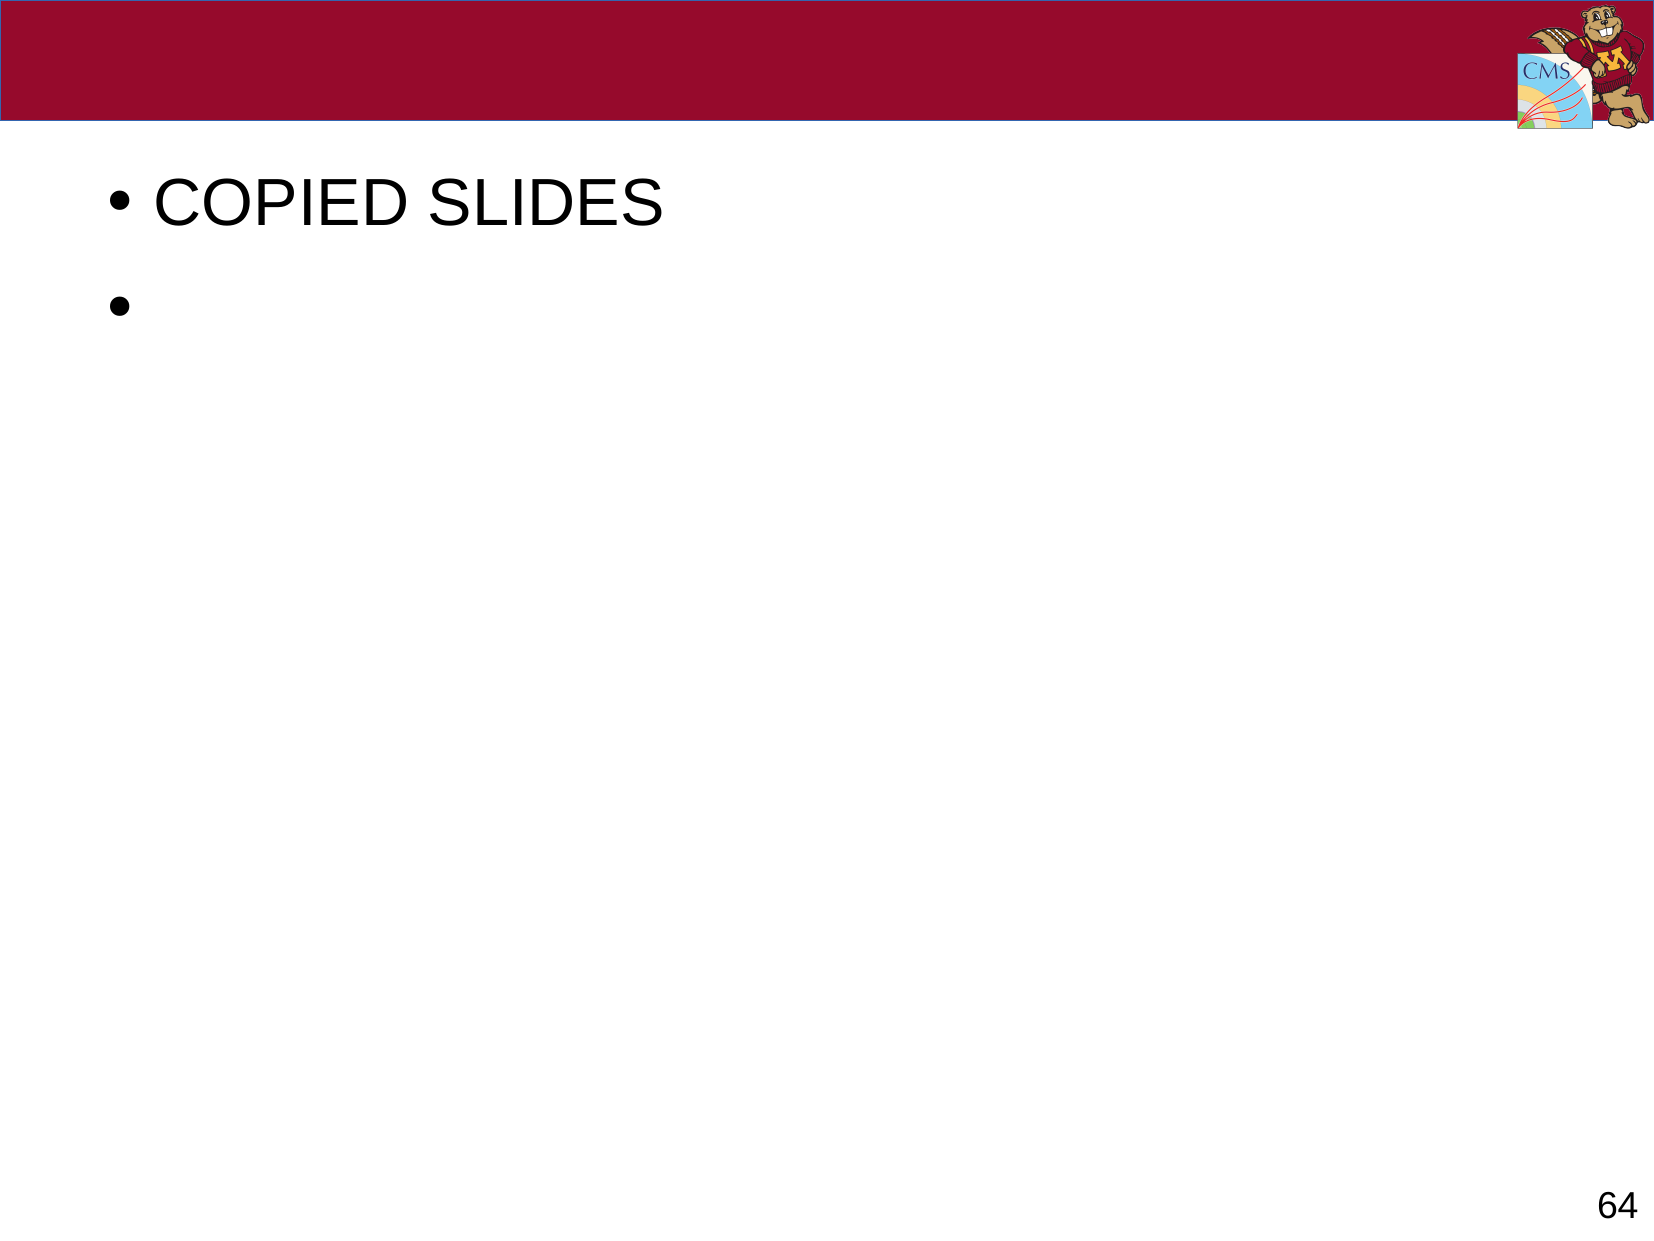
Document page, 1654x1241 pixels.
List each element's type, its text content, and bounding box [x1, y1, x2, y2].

picture [1515, 0, 1652, 135]
list COPIED SLIDES [82, 165, 1571, 885]
